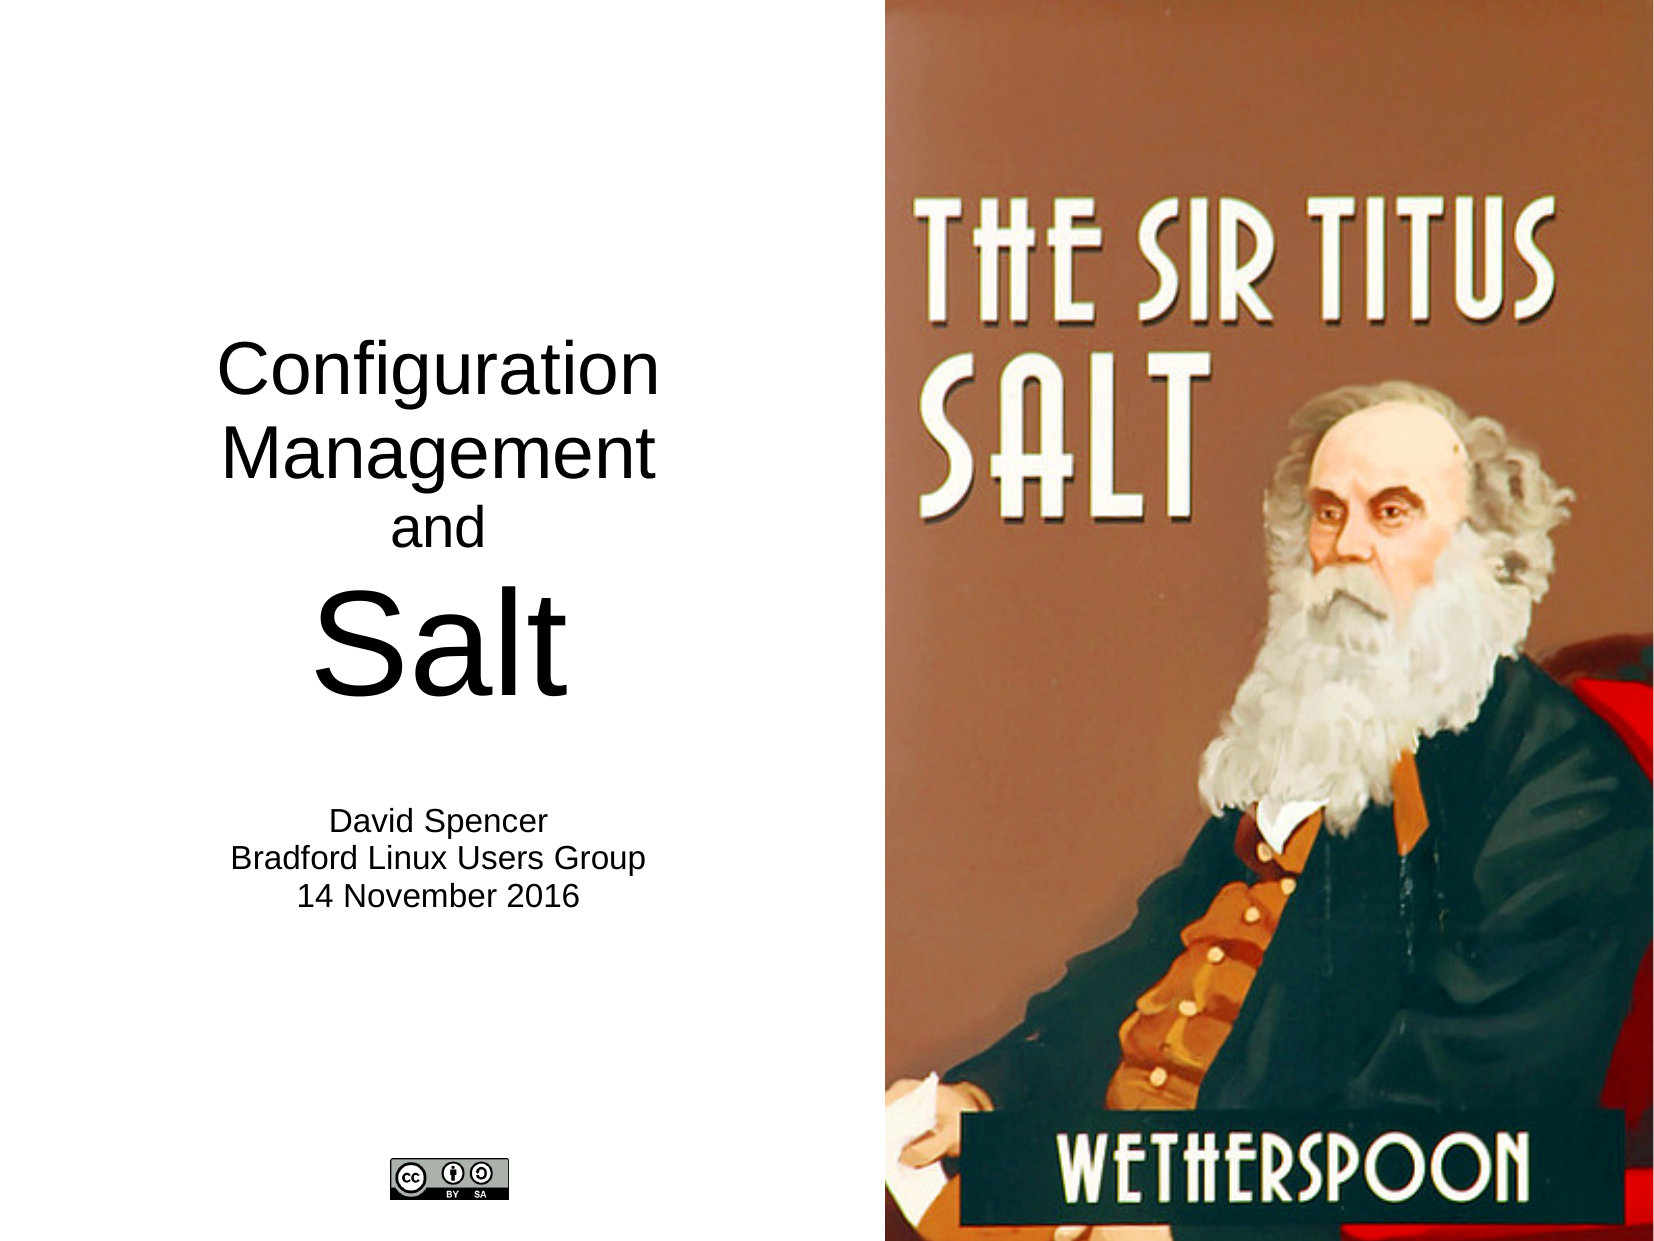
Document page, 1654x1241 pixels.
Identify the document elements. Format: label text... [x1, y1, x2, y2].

picture [390, 1158, 509, 1201]
picture [885, 0, 1654, 1241]
subtitle Configuration Management and Salt David Spencer Bradford Linux Users Group 14 November 2016 [75, 0, 803, 1241]
